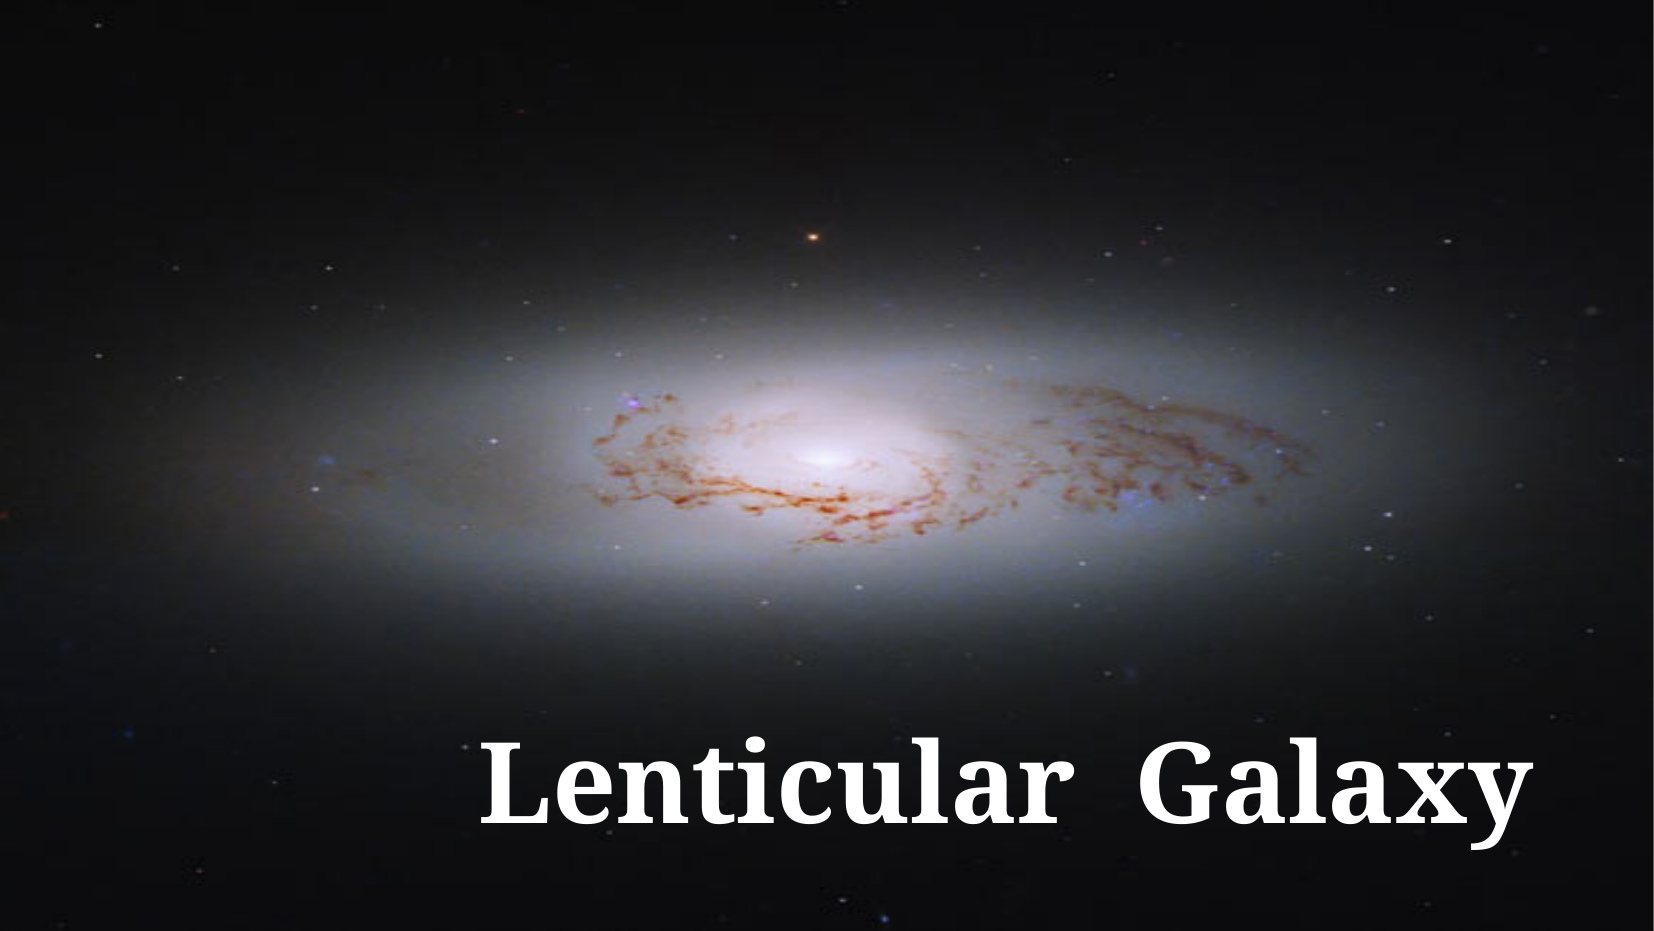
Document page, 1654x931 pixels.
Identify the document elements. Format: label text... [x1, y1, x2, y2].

picture [0, 0, 1654, 931]
text_box Lenticular Galaxy [463, 696, 1628, 931]
